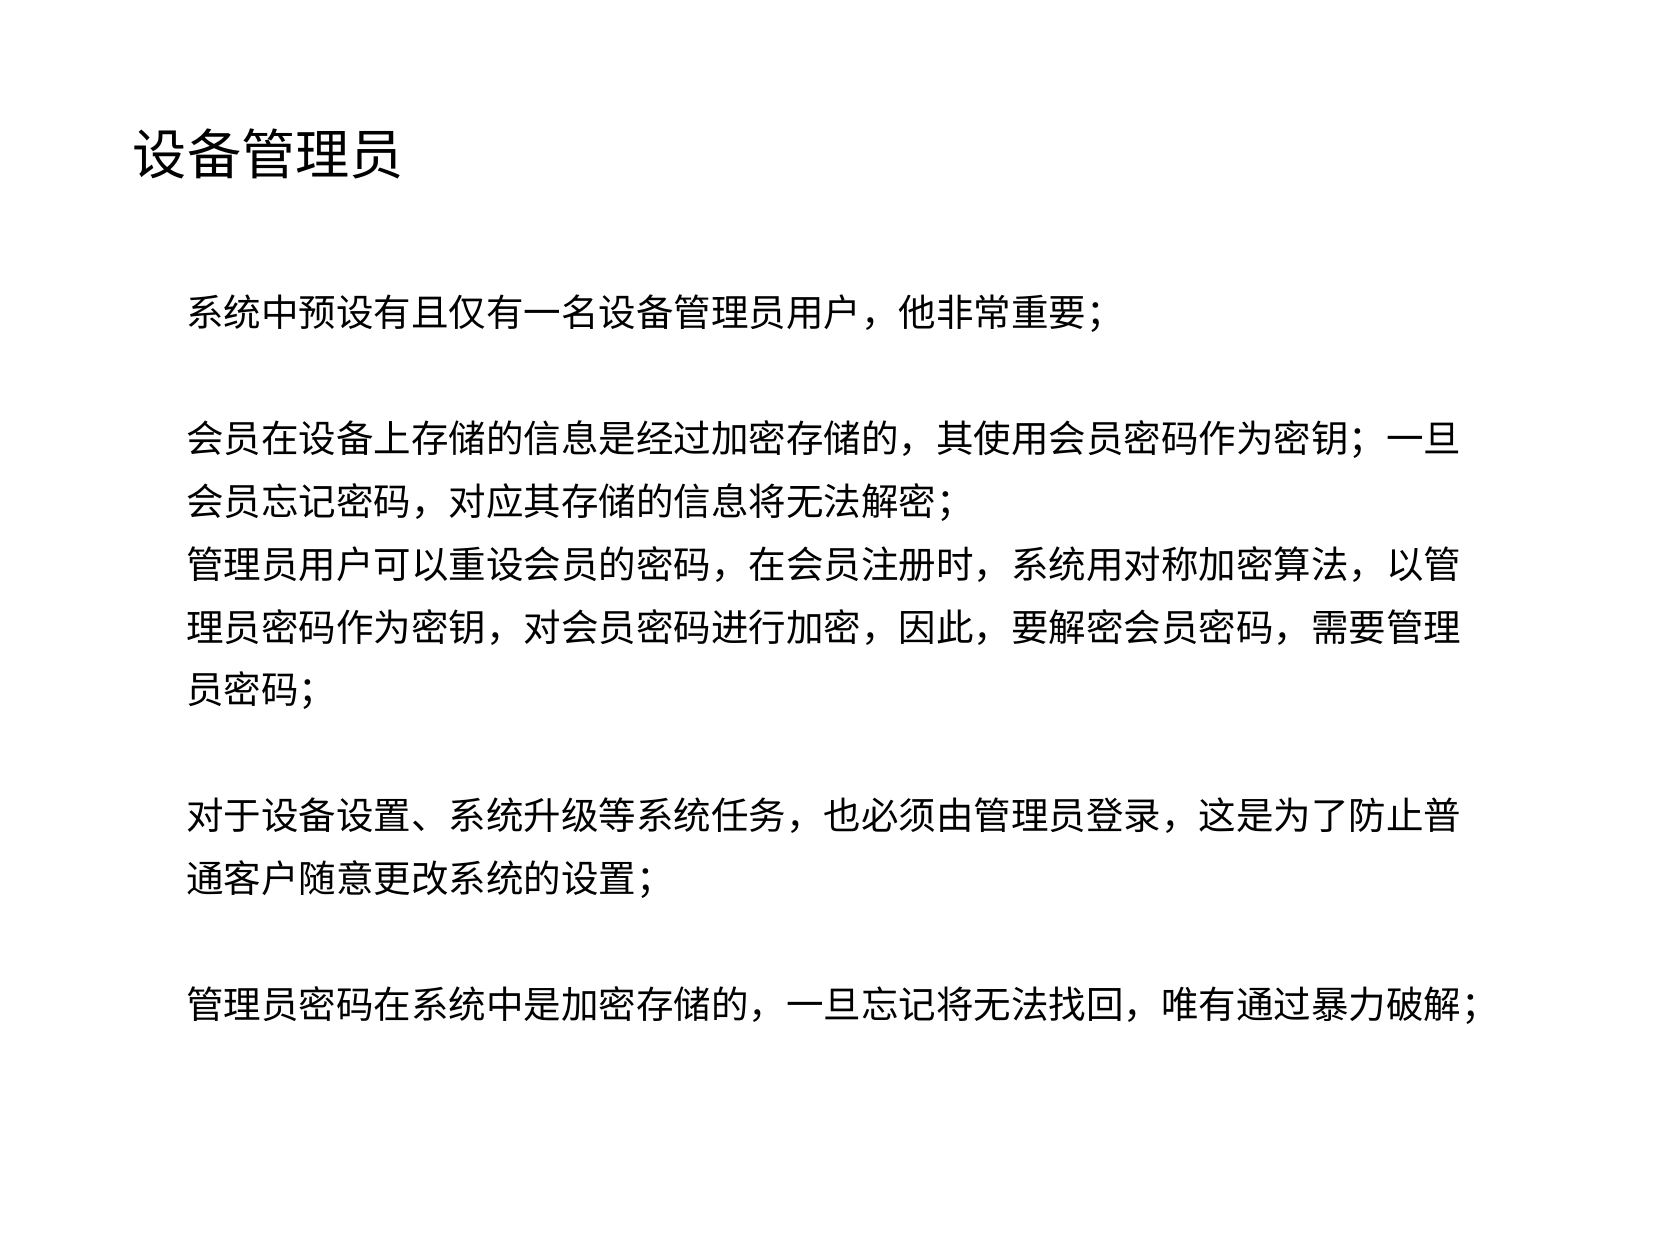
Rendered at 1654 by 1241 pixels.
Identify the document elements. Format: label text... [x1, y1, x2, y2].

text_box 设备管理员 [118, 117, 419, 195]
text_box 系统中预设有且仅有一名设备管理员用户，他非常重要； 会员在设备上存储的信息是经过加密存储的，其使用会员密码作为密钥；一旦 会员忘记密码，对应其存储的信息将无法解密； 管理员用户可以重设会员的密码，在会员注册时，系统用对称加密算法，以管 理员密码作为密钥，对会员密码进行加密，因此，要解密会员密码，需要管理 员密码； 对于设备设置、系统升级等系统任务，也必须由管理员登录，这是为了防止普 通客户随意更改系统的设置； 管理员密码在系统中是加密存储的，一旦忘记将无法找回，唯有通过暴力破解； [171, 263, 1514, 1036]
